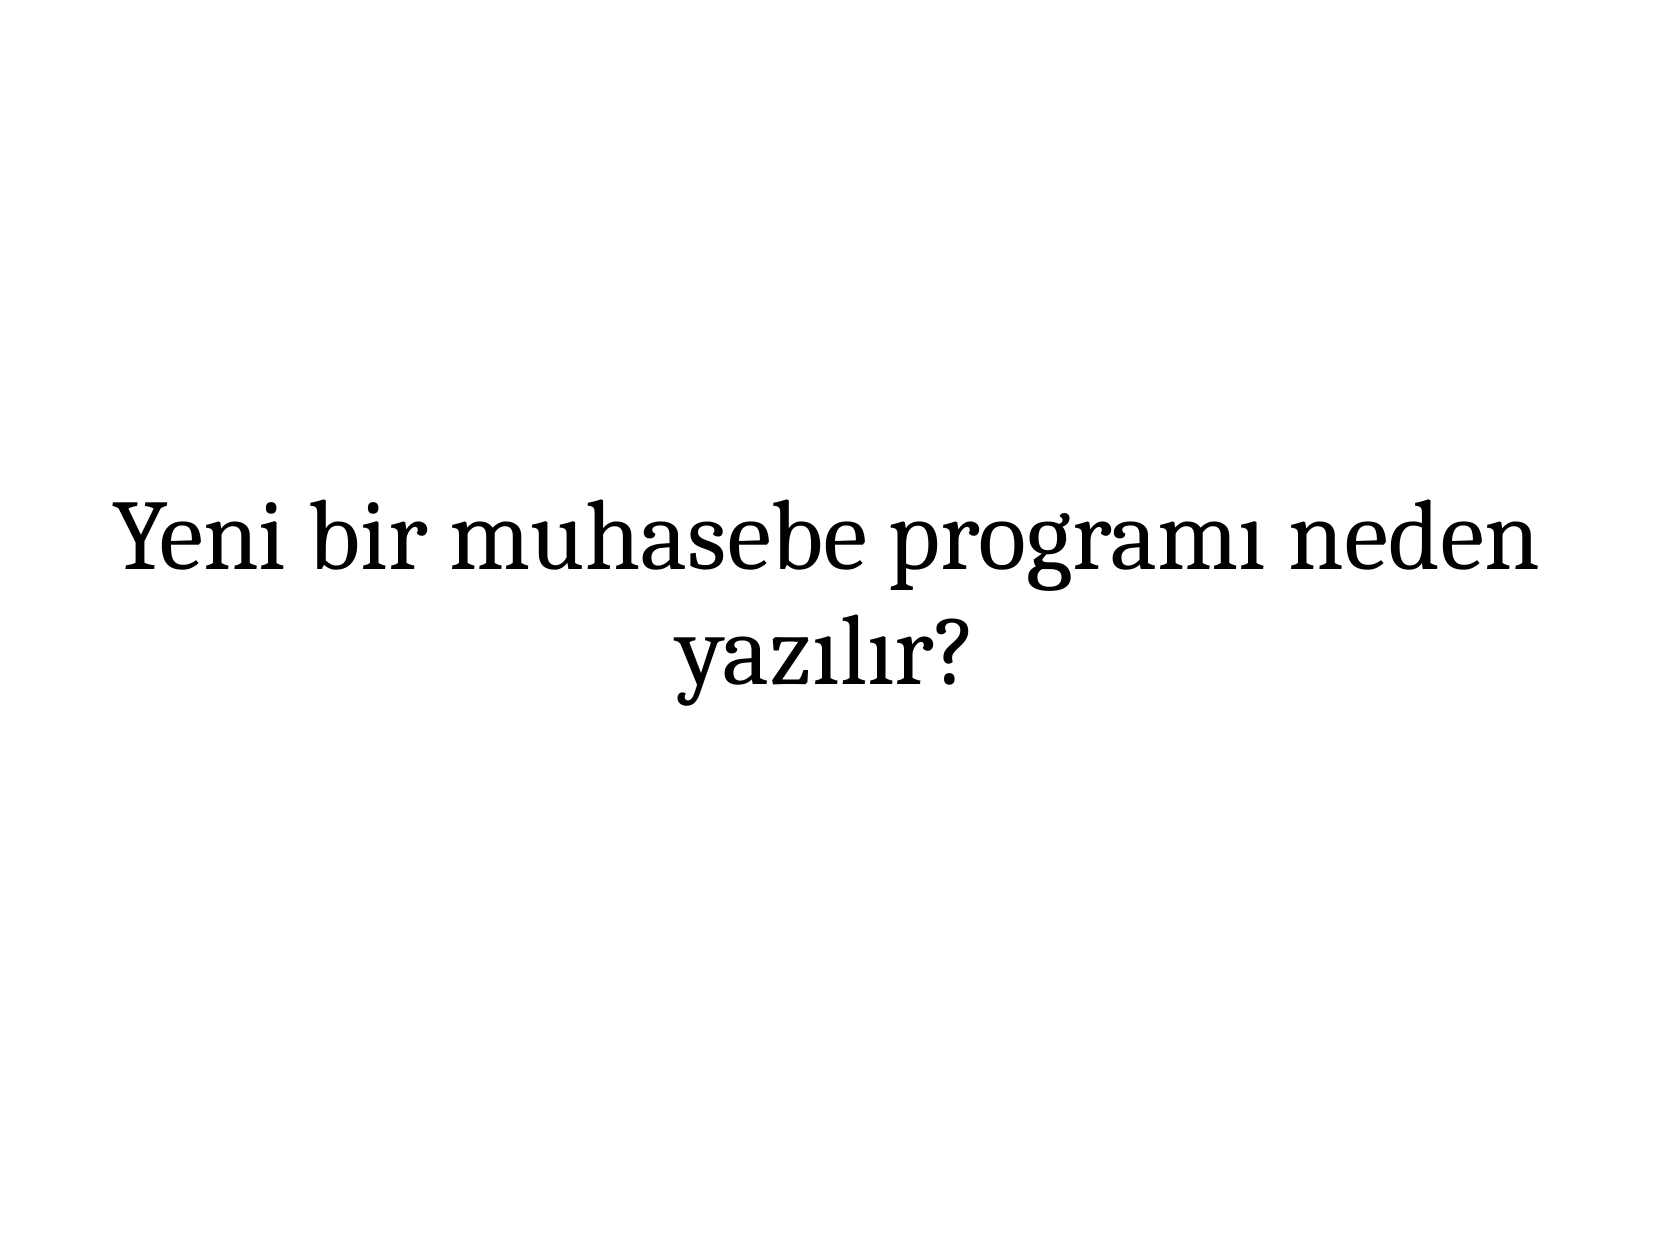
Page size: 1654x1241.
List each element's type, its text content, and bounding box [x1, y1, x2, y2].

title Yeni bir muhasebe programı neden yazılır? [82, 281, 1571, 908]
